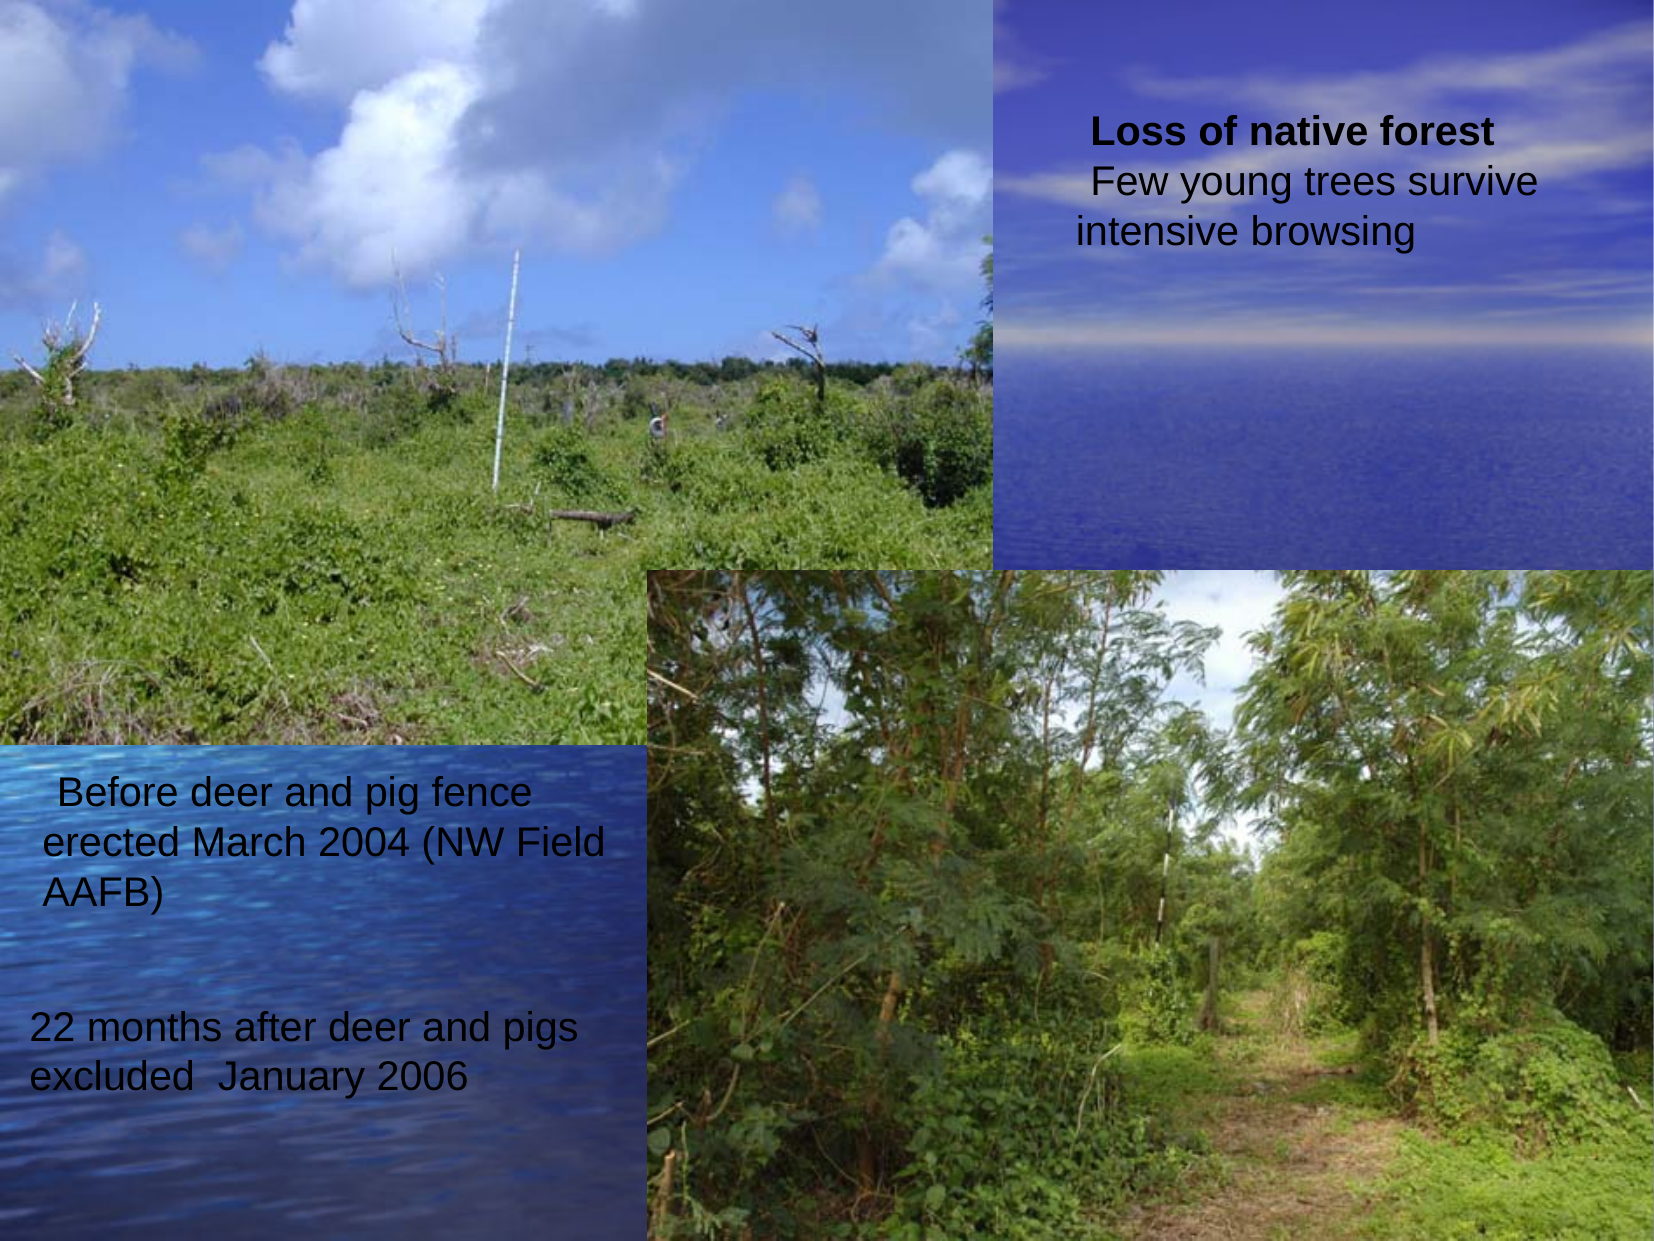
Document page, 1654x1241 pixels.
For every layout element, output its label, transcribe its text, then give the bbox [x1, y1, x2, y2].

picture [993, 0, 1654, 570]
chart [0, 0, 1654, 1241]
text_box Before deer and pig fence erected March 2004 (NW Field AAFB)‏ [27, 757, 634, 923]
text_box Loss of native forest Few young trees survive intensive browsing [1060, 96, 1613, 261]
picture [0, 745, 647, 1241]
text_box 22 months after deer and pigs excluded January 2006 [0, 992, 634, 1107]
